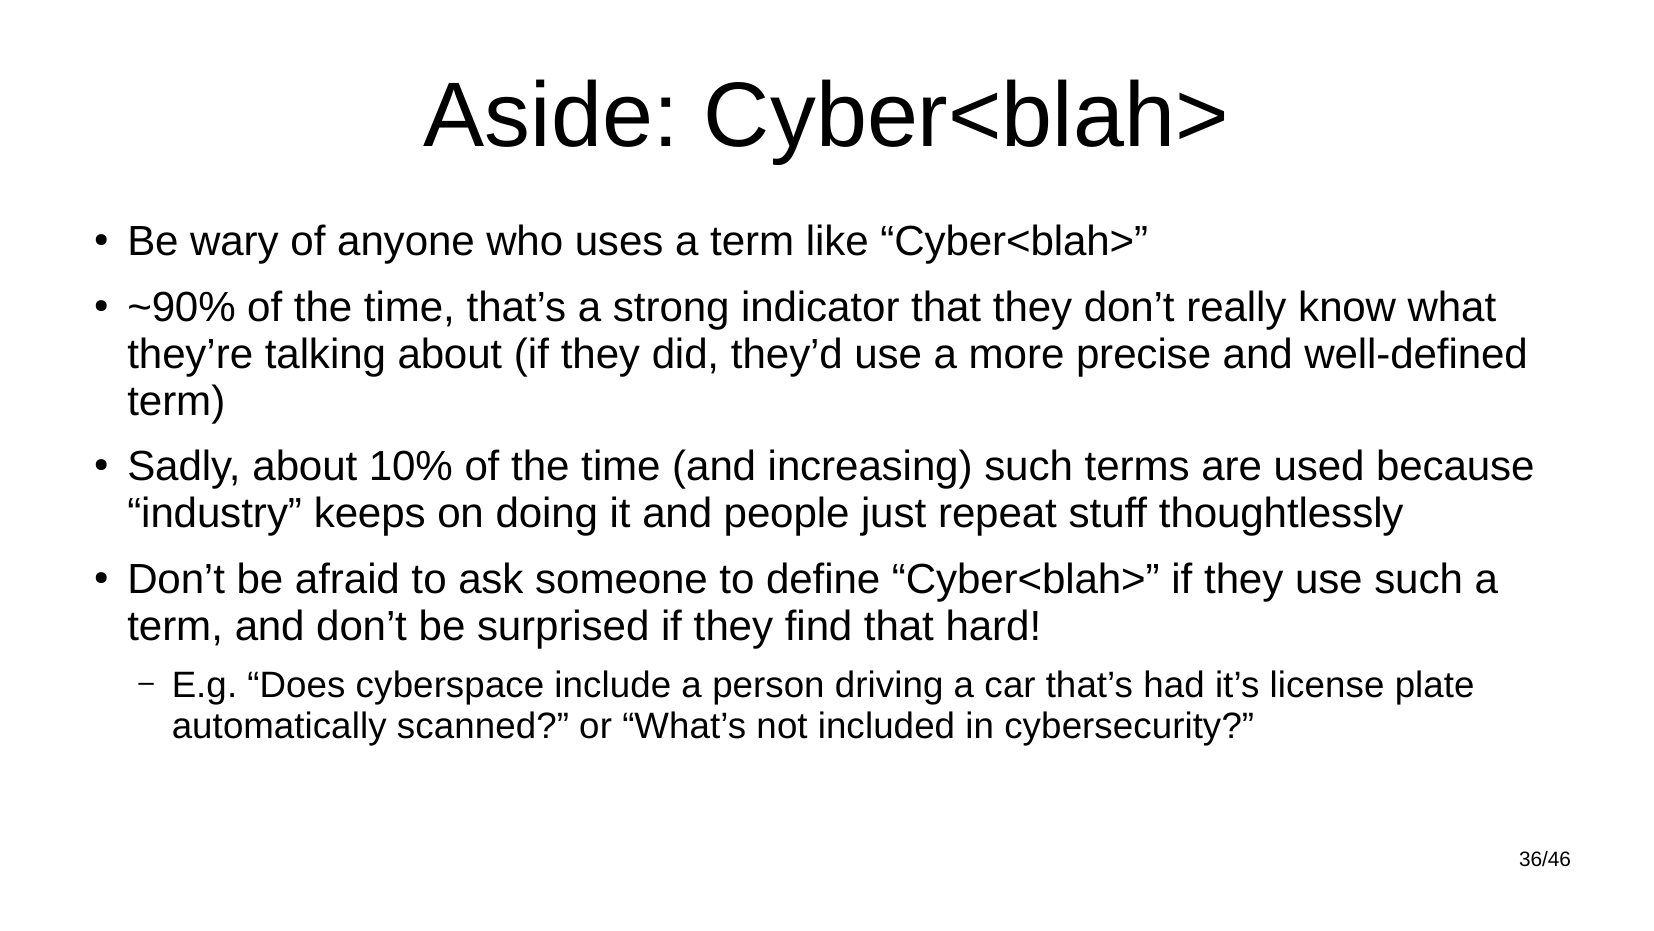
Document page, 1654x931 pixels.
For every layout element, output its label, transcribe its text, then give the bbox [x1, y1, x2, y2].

list Be wary of anyone who uses a term like “Cyber<blah>” ~90% of the time, that’s a strong indicator that they don’t really know what they’re talking about (if they did, they’d use a more precise and well-defined term) Sadly, about 10% of the time (and increasing) such terms are used because “industry” keeps on doing it and people just repeat stuff thoughtlessly Don’t be afraid to ask someone to define “Cyber<blah>” if they use such a term, and don’t be surprised if they find that hard! E.g. “Does cyberspace include a person driving a car that’s had it’s license plate automatically scanned?” or “What’s not included in cybersecurity?” [82, 217, 1571, 758]
title Aside: Cyber<blah> [82, 37, 1571, 193]
